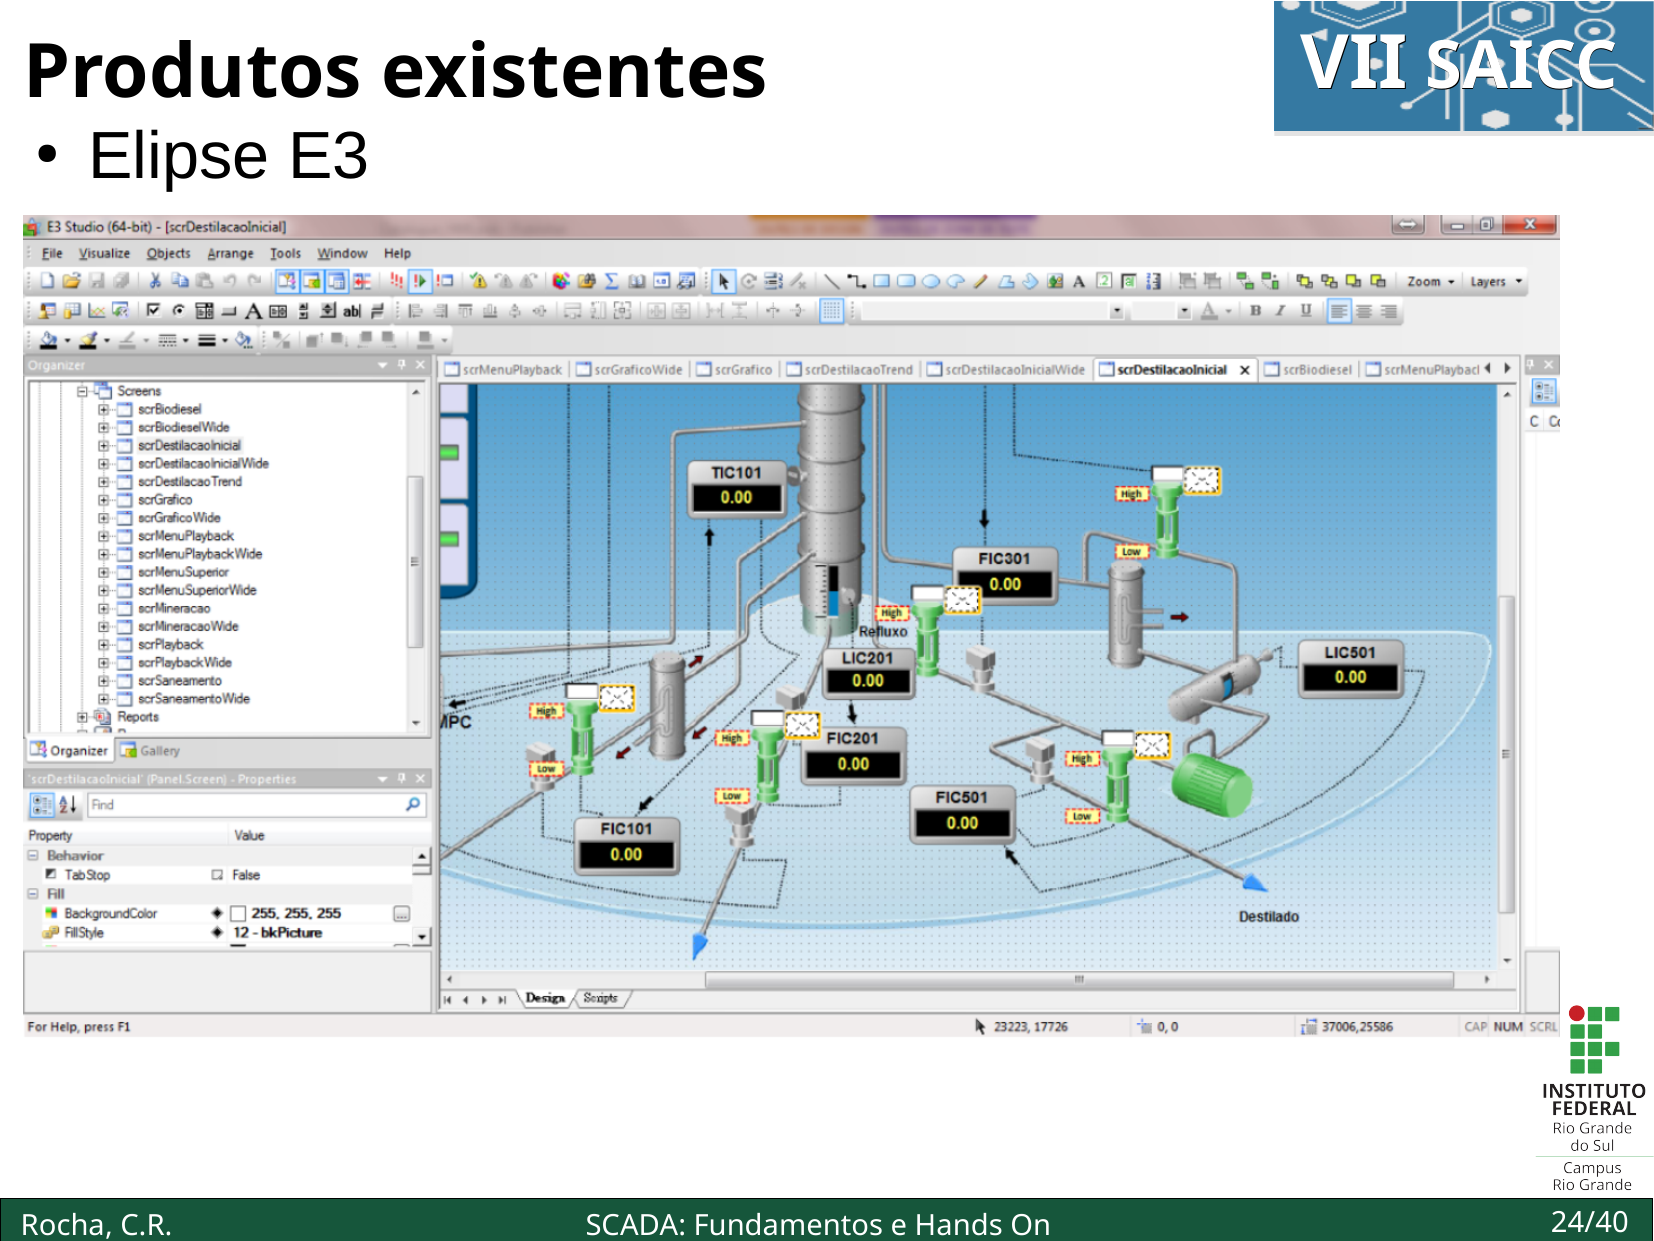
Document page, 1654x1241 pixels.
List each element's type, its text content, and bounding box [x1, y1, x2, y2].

picture [1274, 1, 1654, 131]
picture [1535, 1003, 1654, 1194]
picture [23, 215, 1560, 1038]
title Produtos existentes [23, 23, 1247, 113]
list Elipse E3 [17, 118, 1625, 1152]
